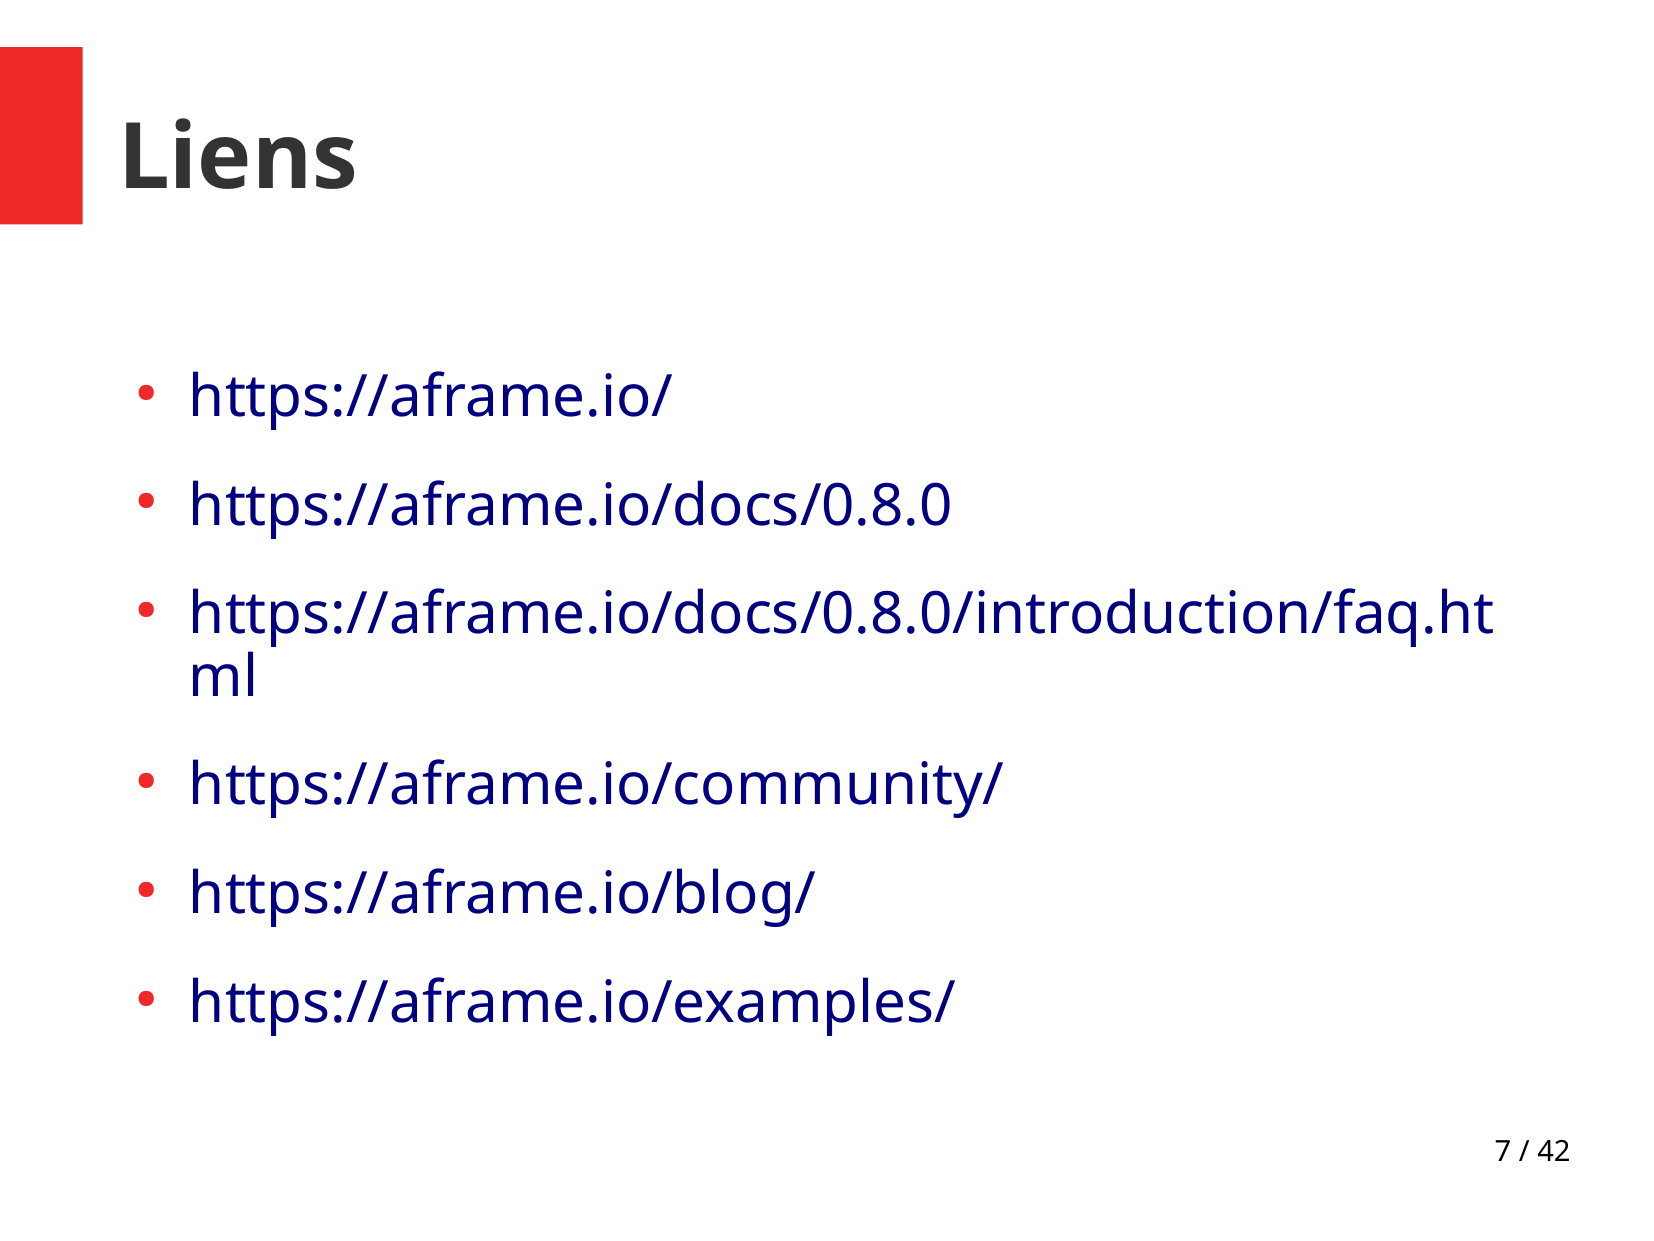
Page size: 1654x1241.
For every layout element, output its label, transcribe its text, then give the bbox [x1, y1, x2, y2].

list https://aframe.io/ https://aframe.io/docs/0.8.0 https://aframe.io/docs/0.8.0/introduction/faq.html https://aframe.io/community/ https://aframe.io/blog/ https://aframe.io/examples/ [118, 354, 1536, 1074]
title Liens [118, 49, 1571, 257]
